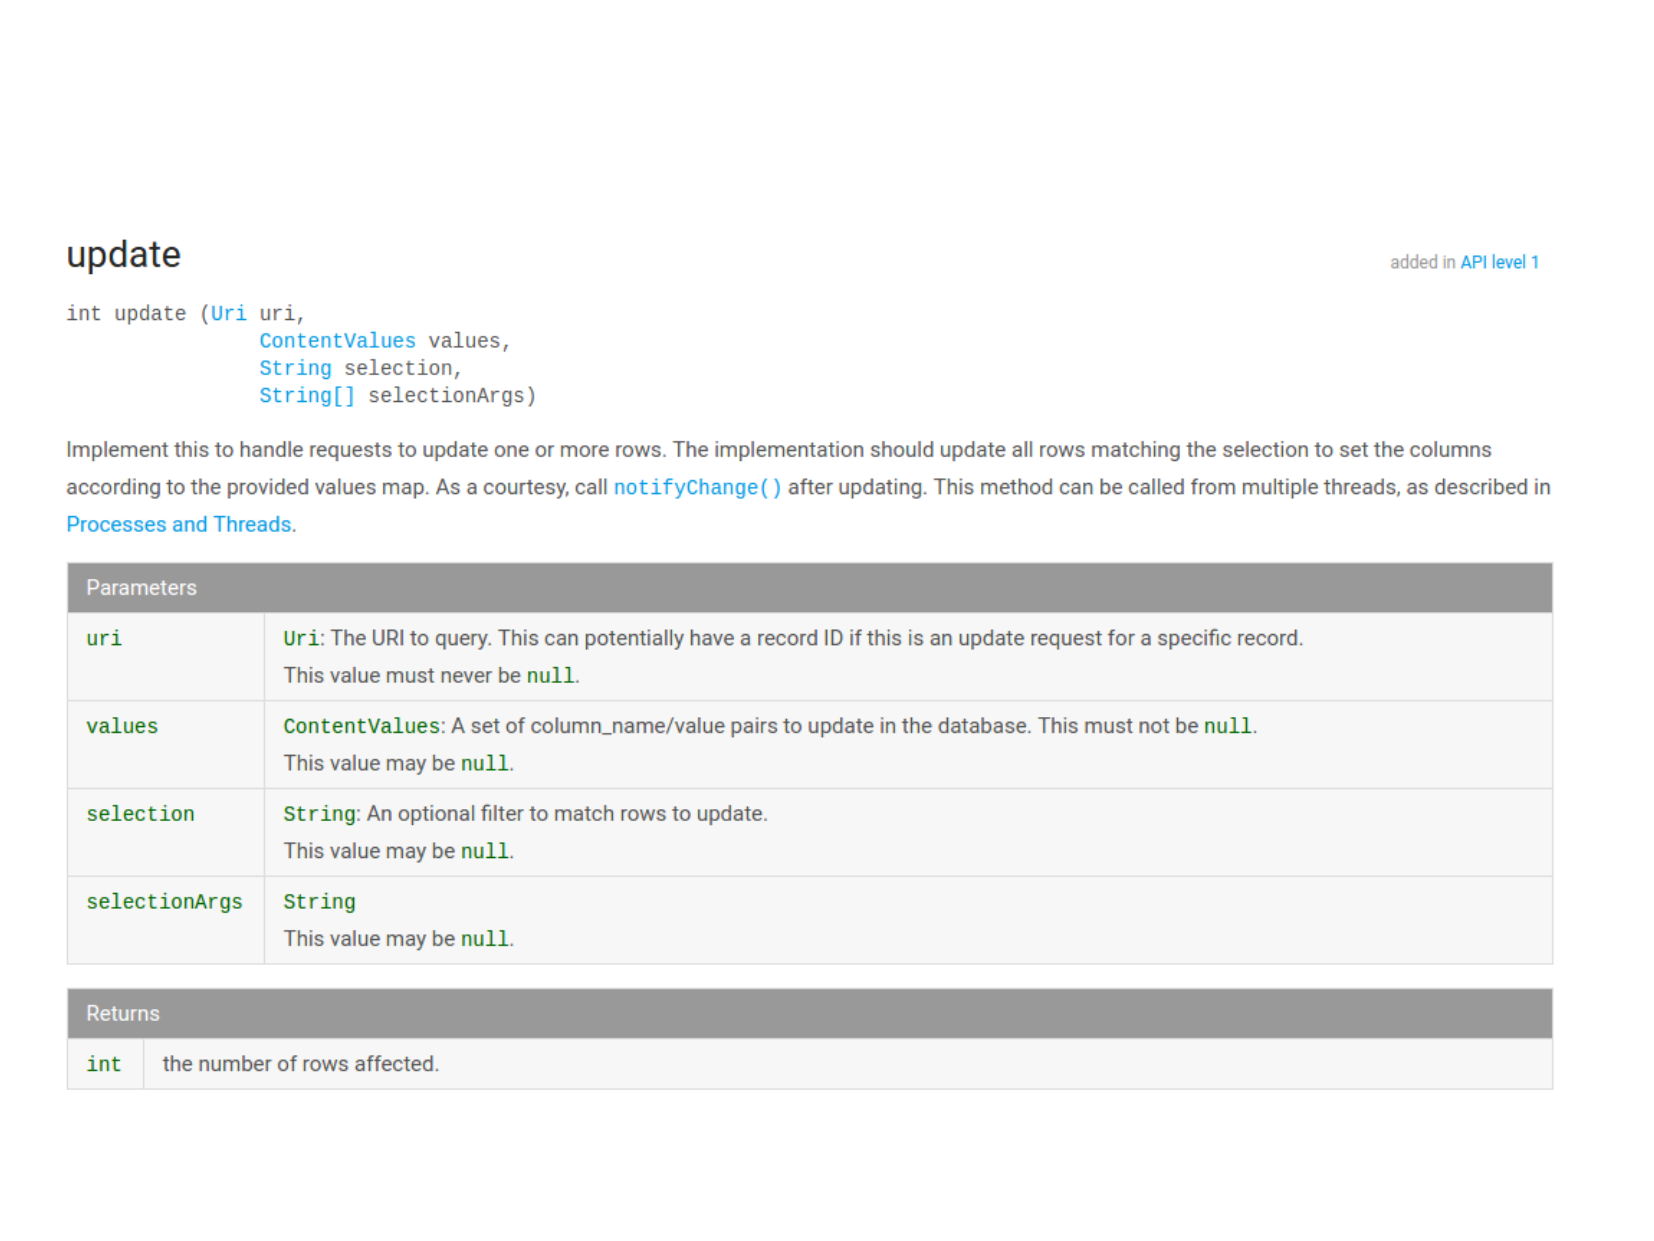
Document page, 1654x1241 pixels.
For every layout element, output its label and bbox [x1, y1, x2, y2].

picture [54, 214, 1594, 1126]
